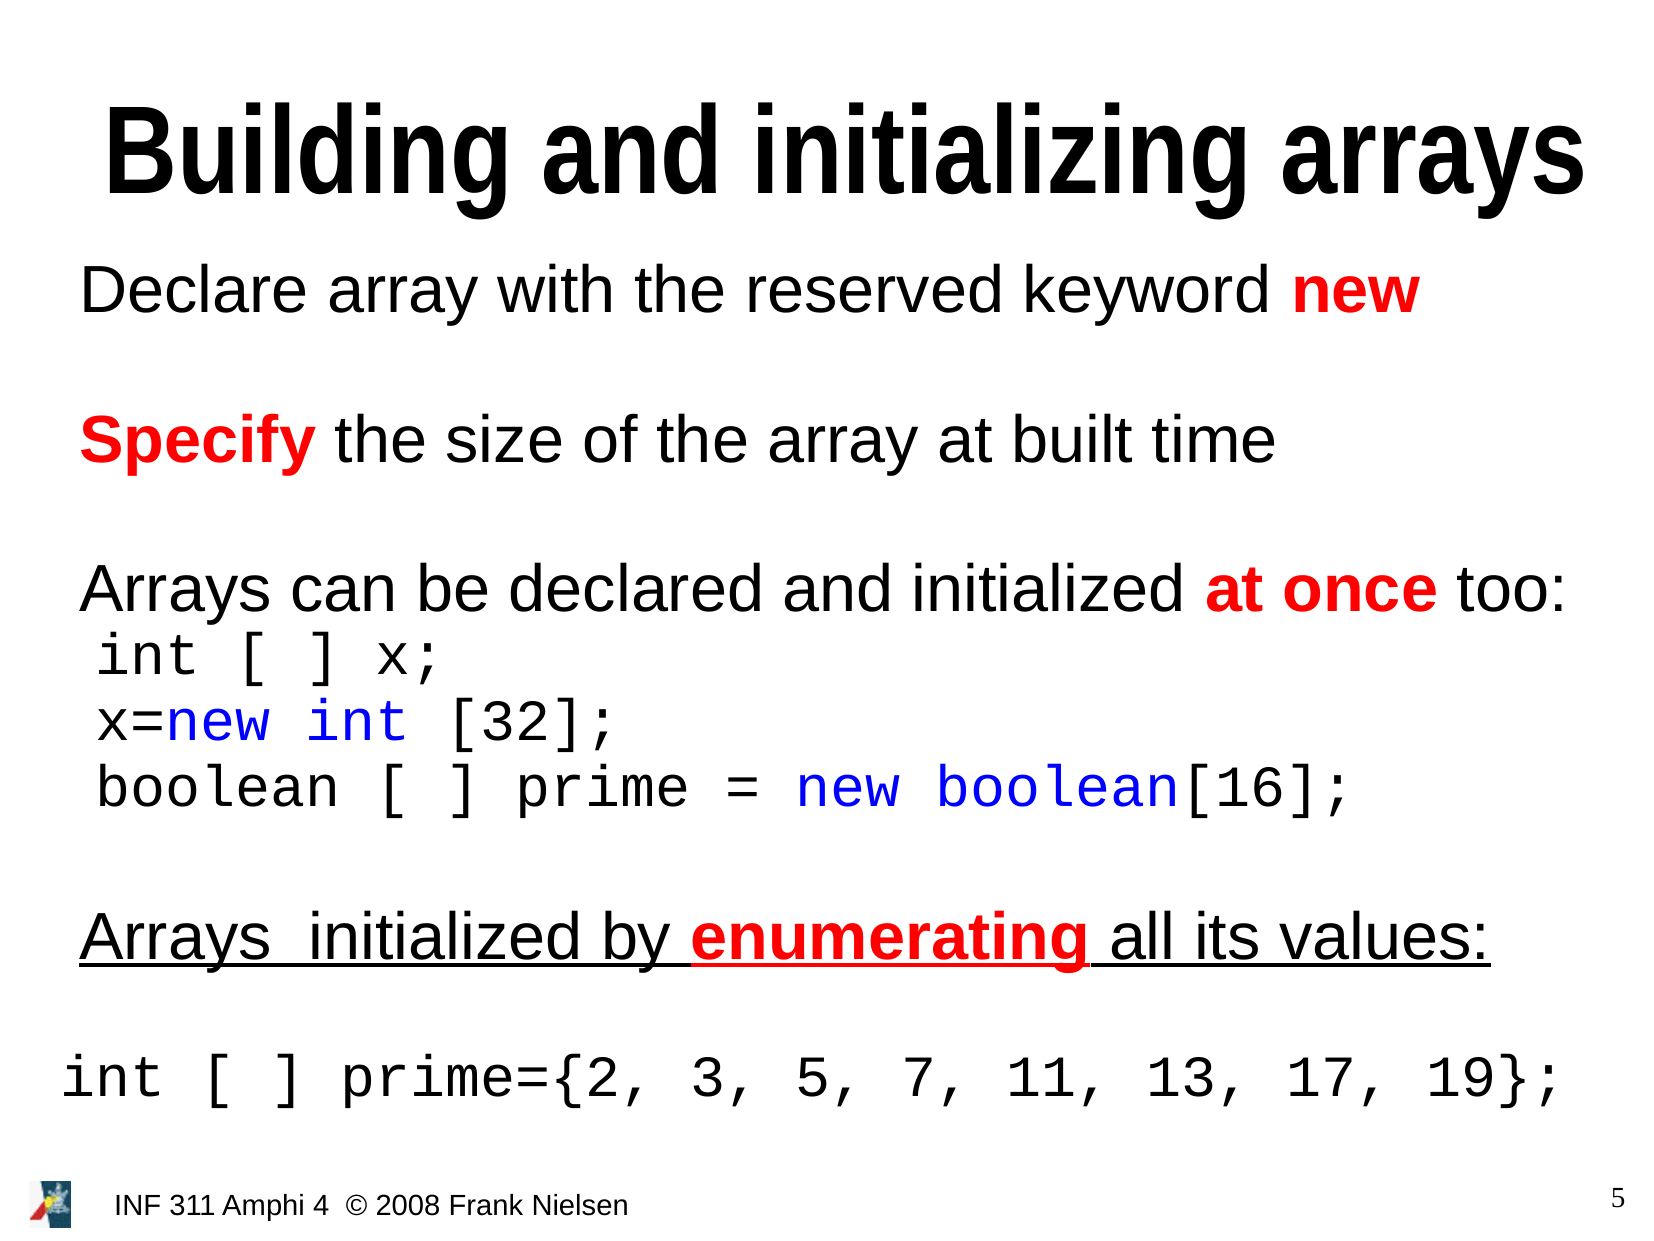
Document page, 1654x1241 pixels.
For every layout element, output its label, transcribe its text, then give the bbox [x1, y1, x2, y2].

text_box Building and initializing arrays [88, 69, 1604, 227]
picture [29, 1181, 71, 1228]
text_box Declare array with the reserved keyword new Specify the size of the array at built time Arrays can be declared and initialized at once too: int [ ] x; x=new int [32]; boolean [ ] prime = new boolean[16]; Arrays initialized by enumerating all its values: int [ ] prime={2, 3, 5, 7, 11, 13, 17, 19}; [46, 244, 1616, 1109]
